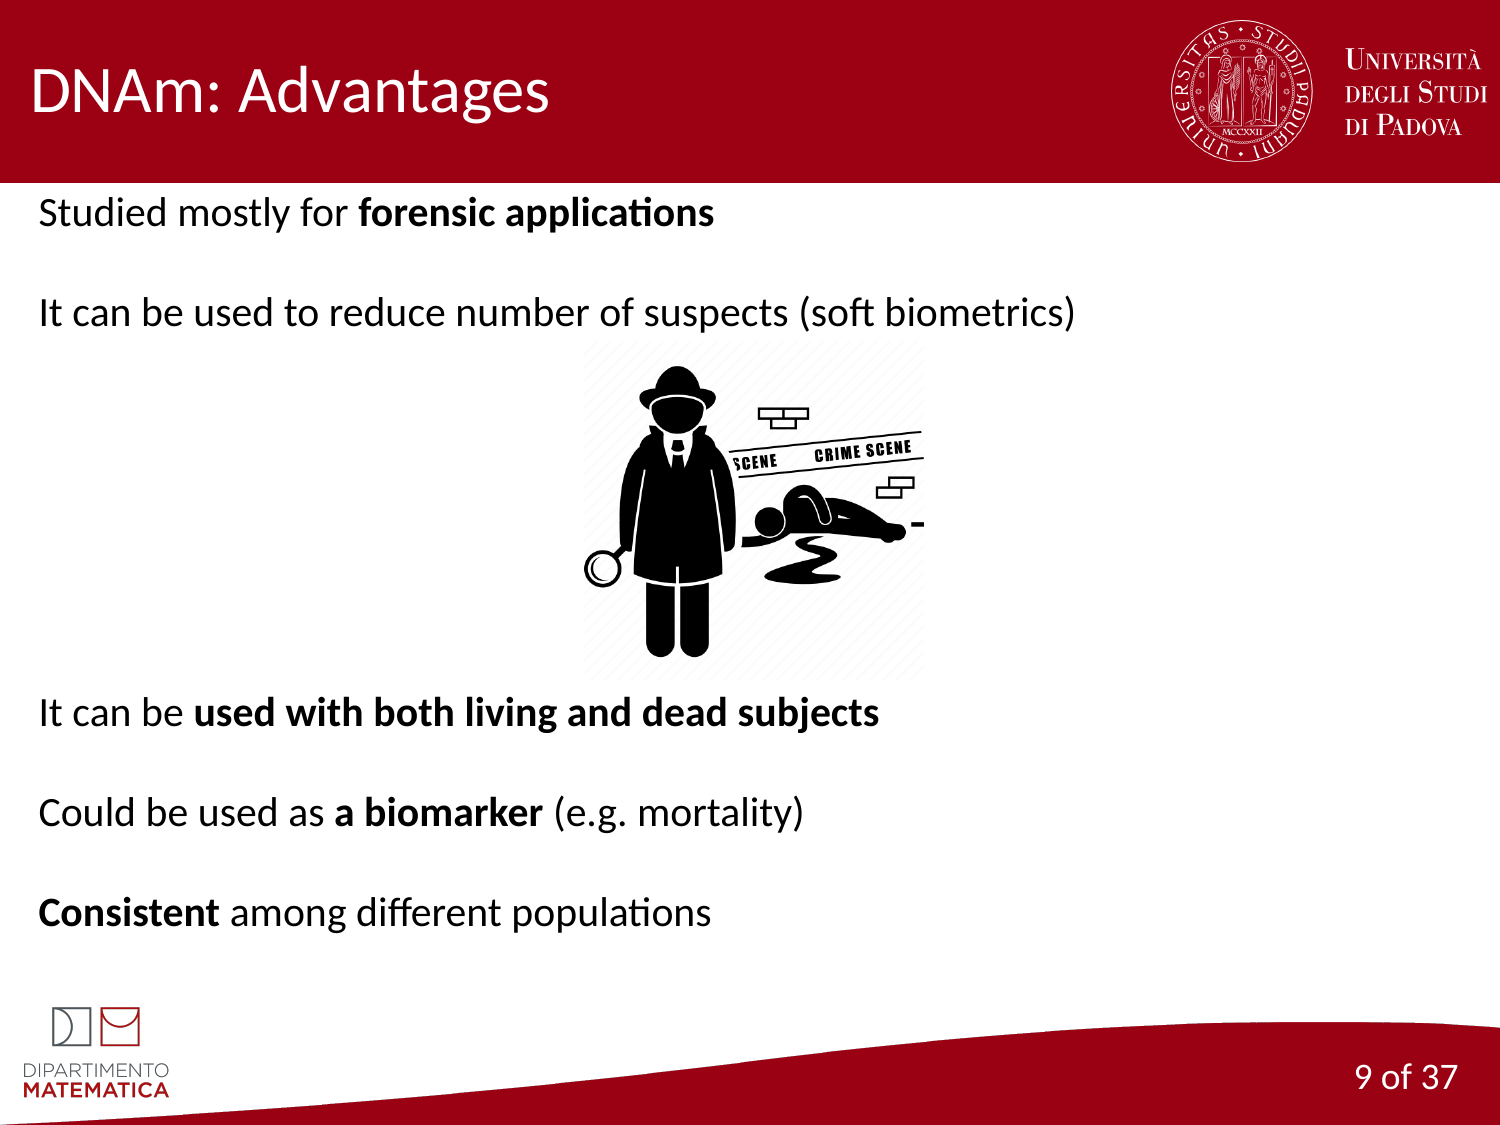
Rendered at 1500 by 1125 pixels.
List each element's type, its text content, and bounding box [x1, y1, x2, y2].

list Studied mostly for forensic applications It can be used to reduce number of suspects (soft biometrics) It can be used with both living and dead subjects Could be used as a biomarker (e.g. mortality) Consistent among different populations [0, 177, 1477, 358]
title DNAm: Advantages [0, 0, 1159, 177]
picture [0, 1007, 1500, 1125]
slide_number <number> of 37 [1136, 1044, 1474, 1104]
picture [1171, 20, 1487, 162]
picture [584, 341, 924, 681]
